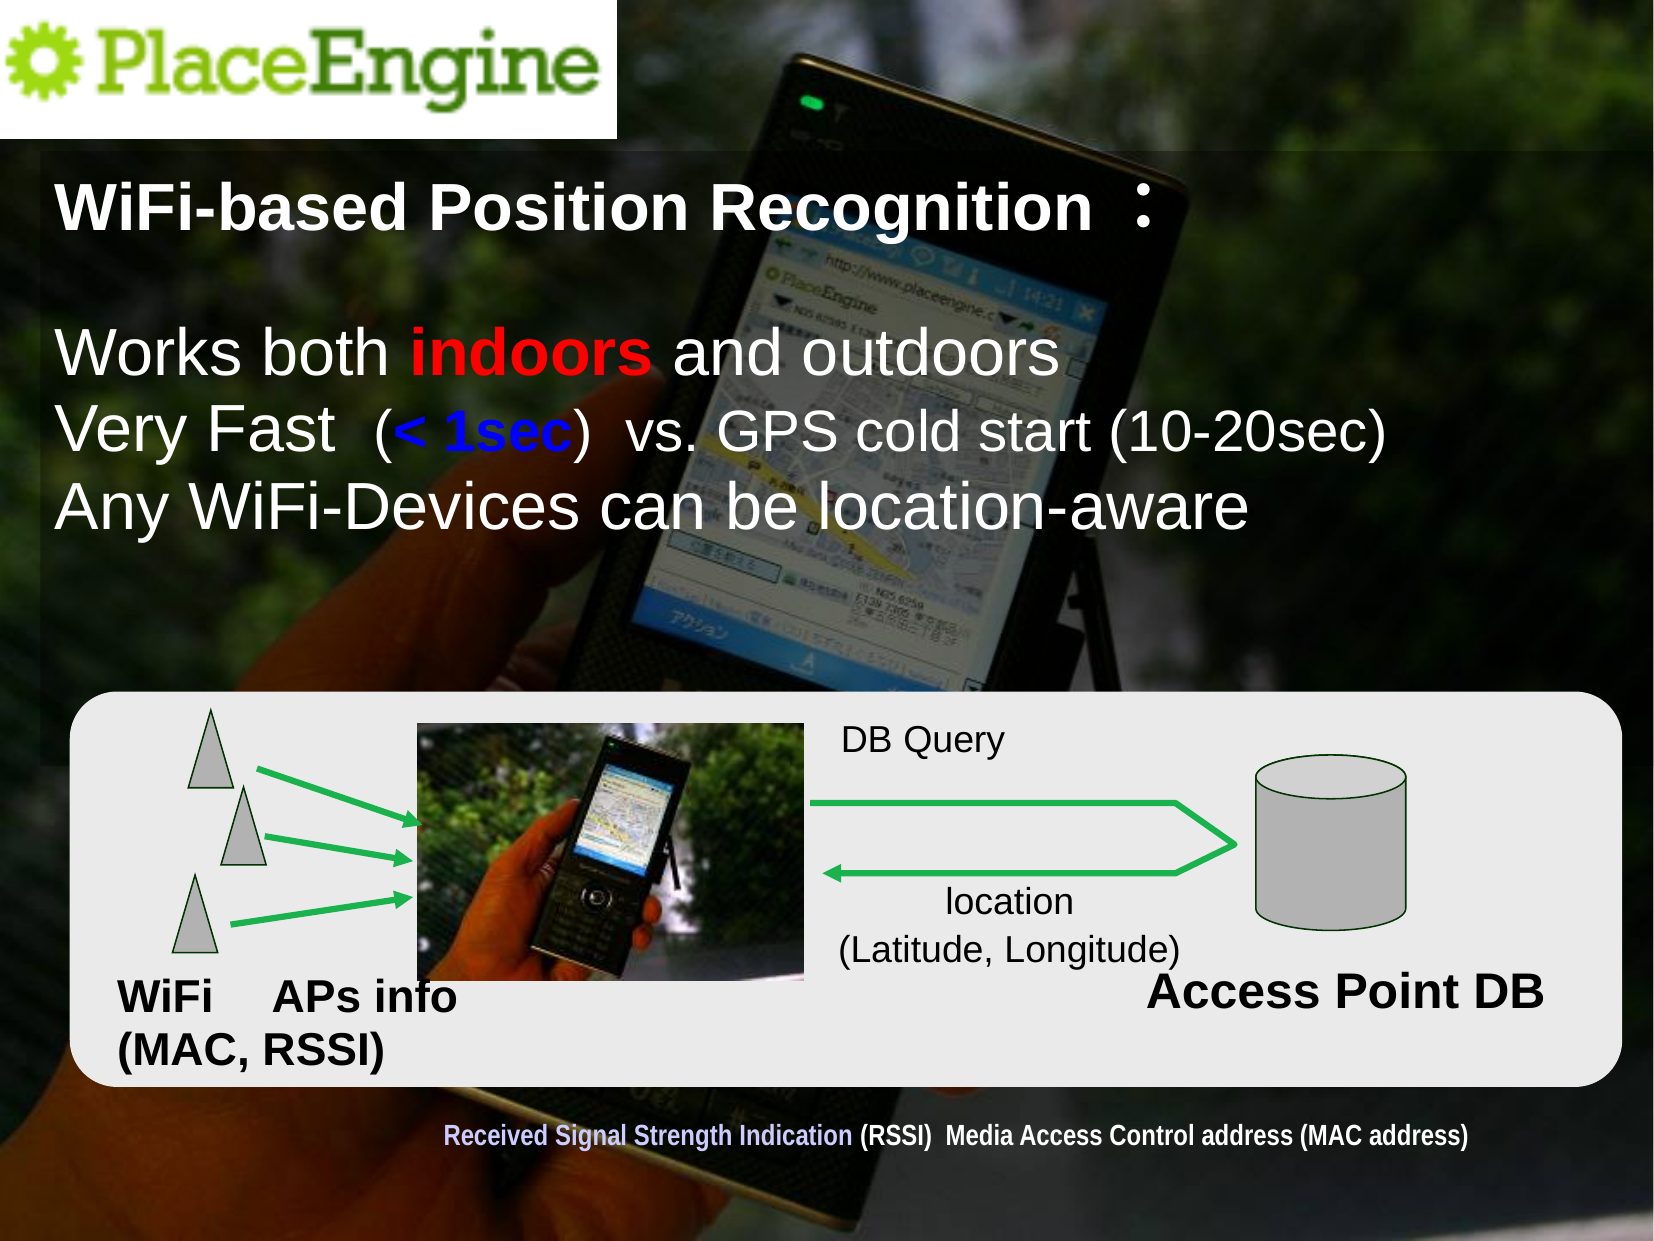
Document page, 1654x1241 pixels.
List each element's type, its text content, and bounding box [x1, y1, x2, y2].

picture [0, 0, 1654, 1241]
picture [417, 723, 804, 981]
text_box location (Latitude, Longitude)‏ [823, 872, 1197, 982]
text_box WiFi-based Position Recognition： Works both indoors and outdoors Very Fast (< 1sec) vs. GPS cold start (10-20sec)‏ Any WiFi-Devices can be location-aware [40, 151, 1654, 766]
text_box WiFi APs info (MAC, RSSI)‏ [102, 963, 500, 1085]
text_box DB Query [826, 710, 1021, 768]
text_box Received Signal Strength Indication (RSSI) Media Access Control address (MAC address)‏ [357, 1106, 1601, 1162]
text_box Access Point DB [1131, 955, 1561, 1028]
text_box [69, 691, 1623, 1087]
